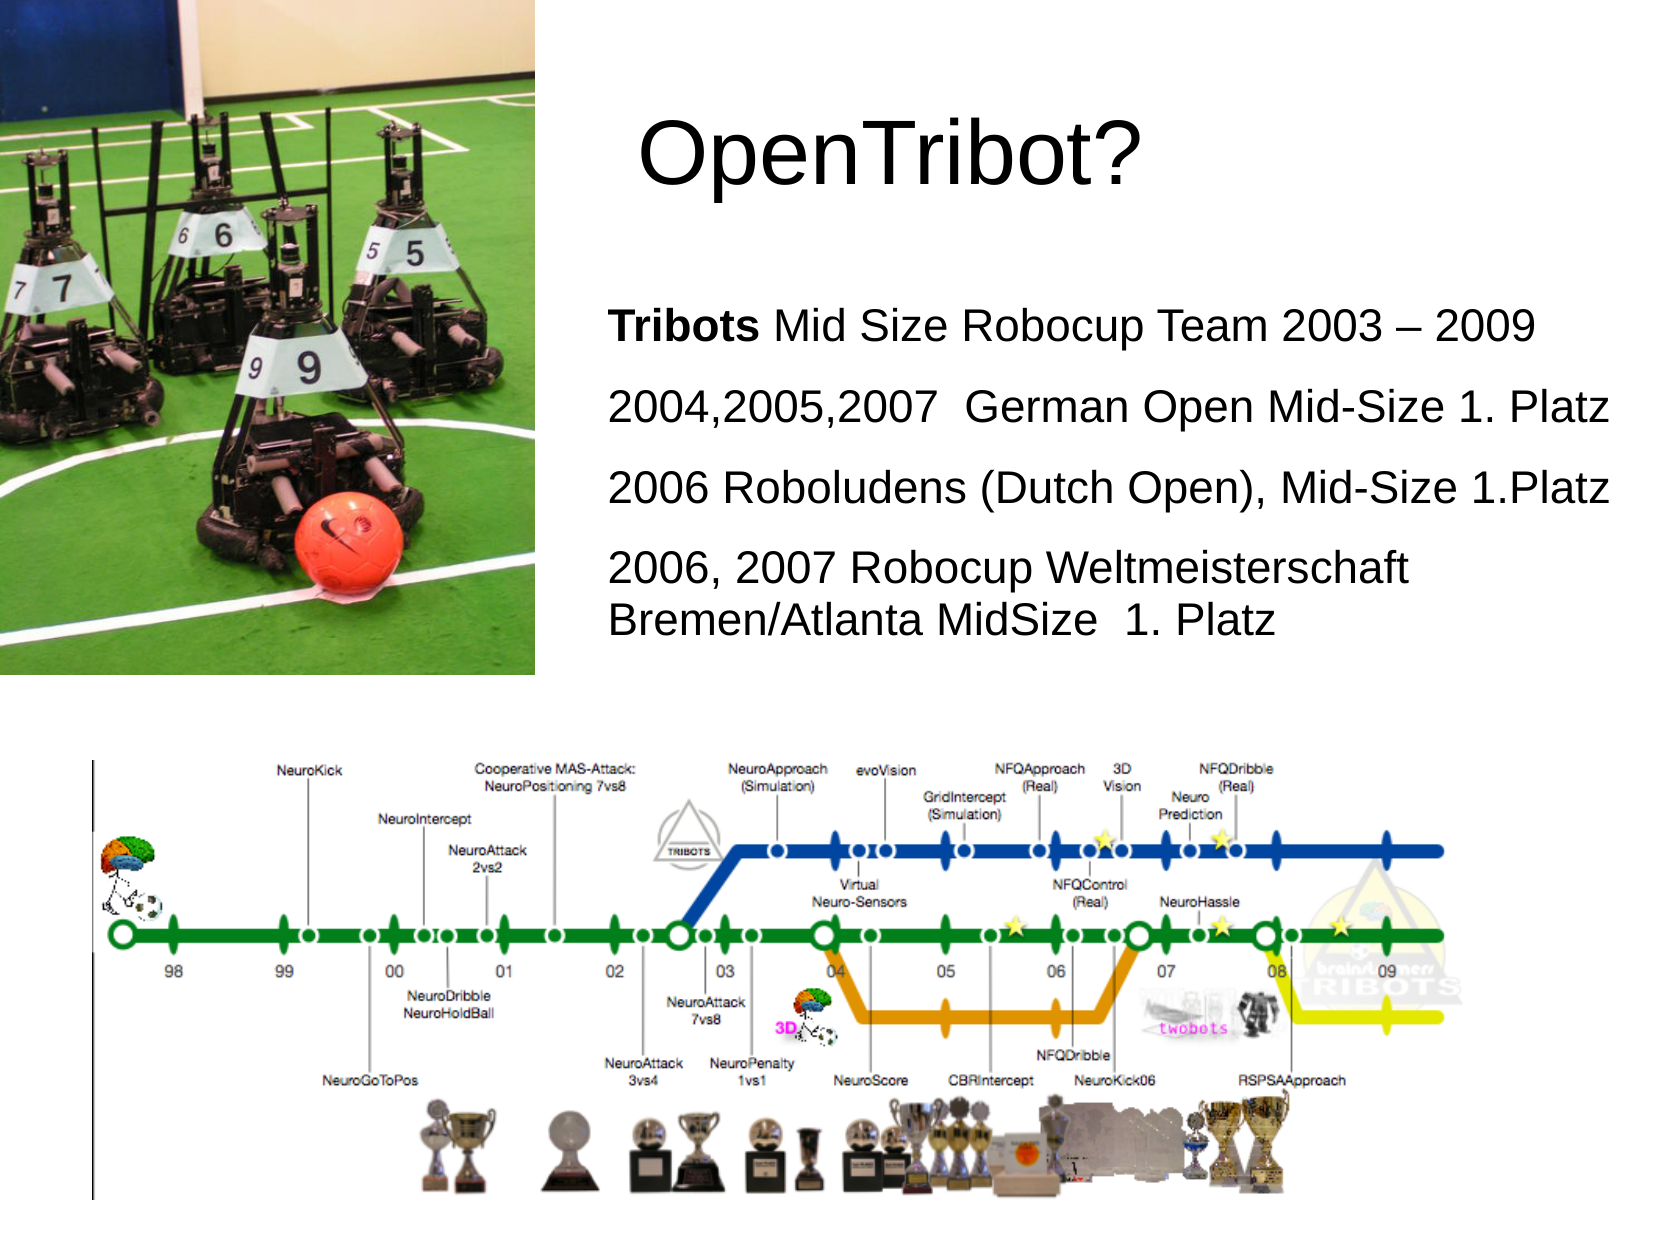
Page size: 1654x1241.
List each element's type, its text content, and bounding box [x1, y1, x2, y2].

picture [92, 760, 1463, 1201]
title OpenTribot? [637, 56, 1571, 250]
list Tribots Mid Size Robocup Team 2003 – 2009 2004,2005,2007 German Open Mid-Size 1. Platz 2006 Roboludens (Dutch Open), Mid-Size 1.Platz 2006, 2007 Robocup Weltmeisterschaft Bremen/Atlanta MidSize 1. Platz [607, 300, 1613, 1147]
picture [0, 0, 535, 676]
